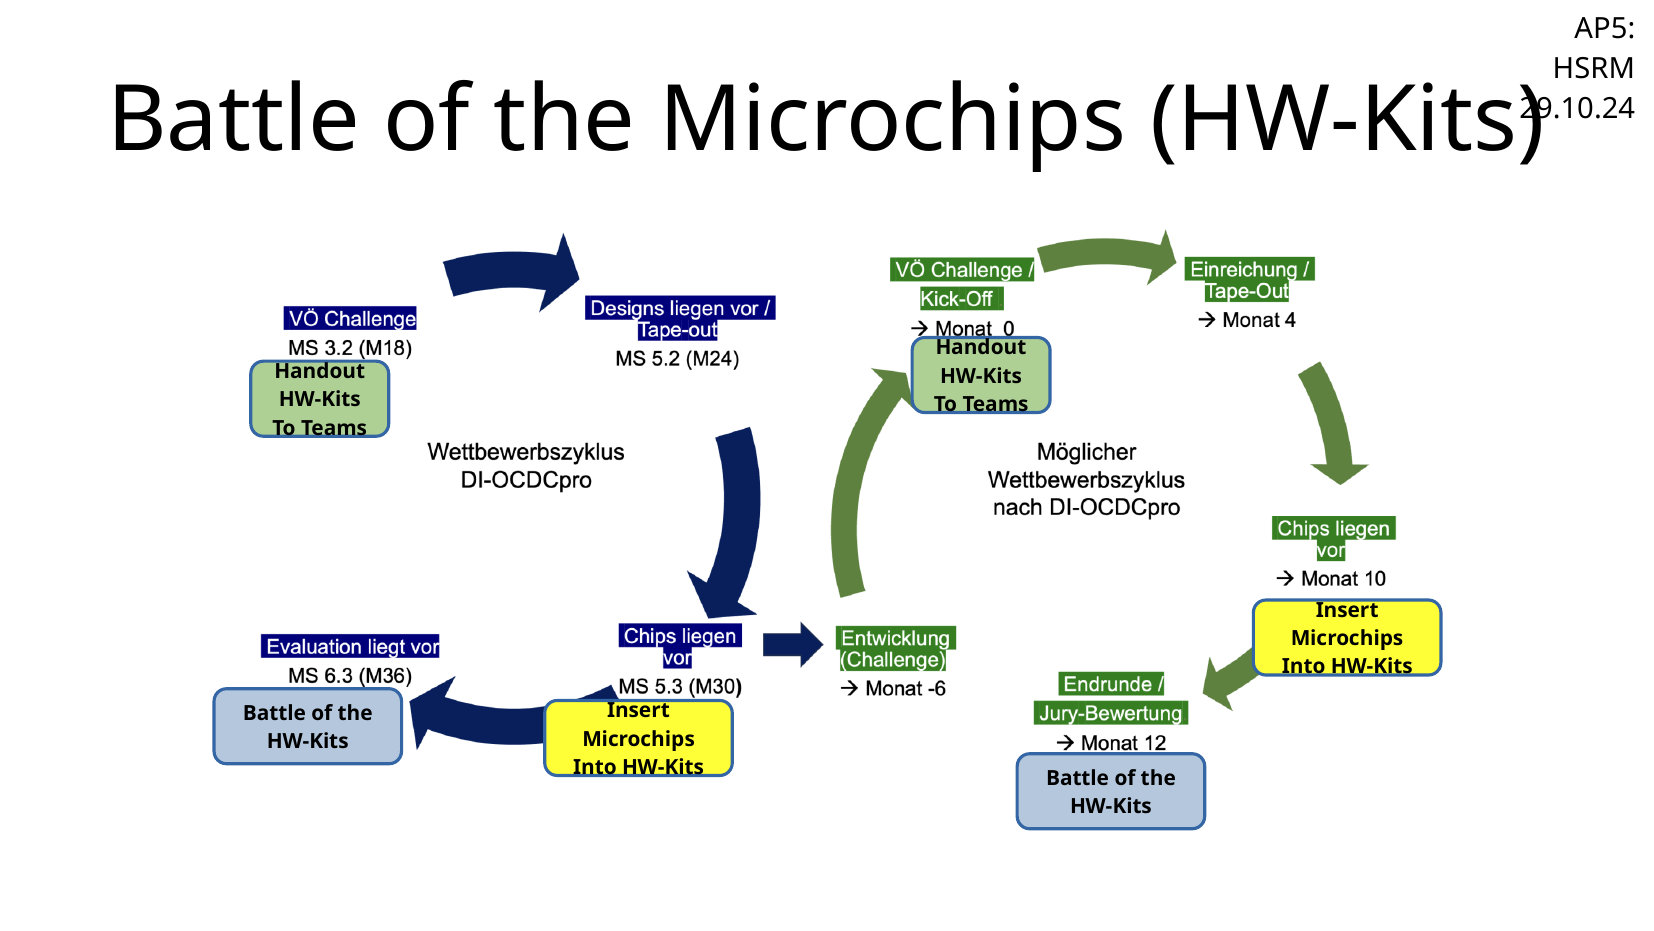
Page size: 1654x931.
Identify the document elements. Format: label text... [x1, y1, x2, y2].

text_box Battle of the HW-Kits [214, 688, 402, 764]
text_box Insert Microchips Into HW-Kits [544, 700, 733, 776]
text_box Battle of the HW-Kits [1017, 753, 1205, 829]
picture [254, 217, 1399, 758]
text_box Insert Microchips Into HW-Kits [1253, 600, 1441, 676]
title Battle of the Microchips (HW-Kits) [82, 37, 1571, 193]
text_box AP5: HSRM 29.10.24 [1500, 0, 1651, 114]
text_box Handout HW-Kits To Teams [250, 361, 389, 437]
text_box Handout HW-Kits To Teams [912, 337, 1051, 413]
